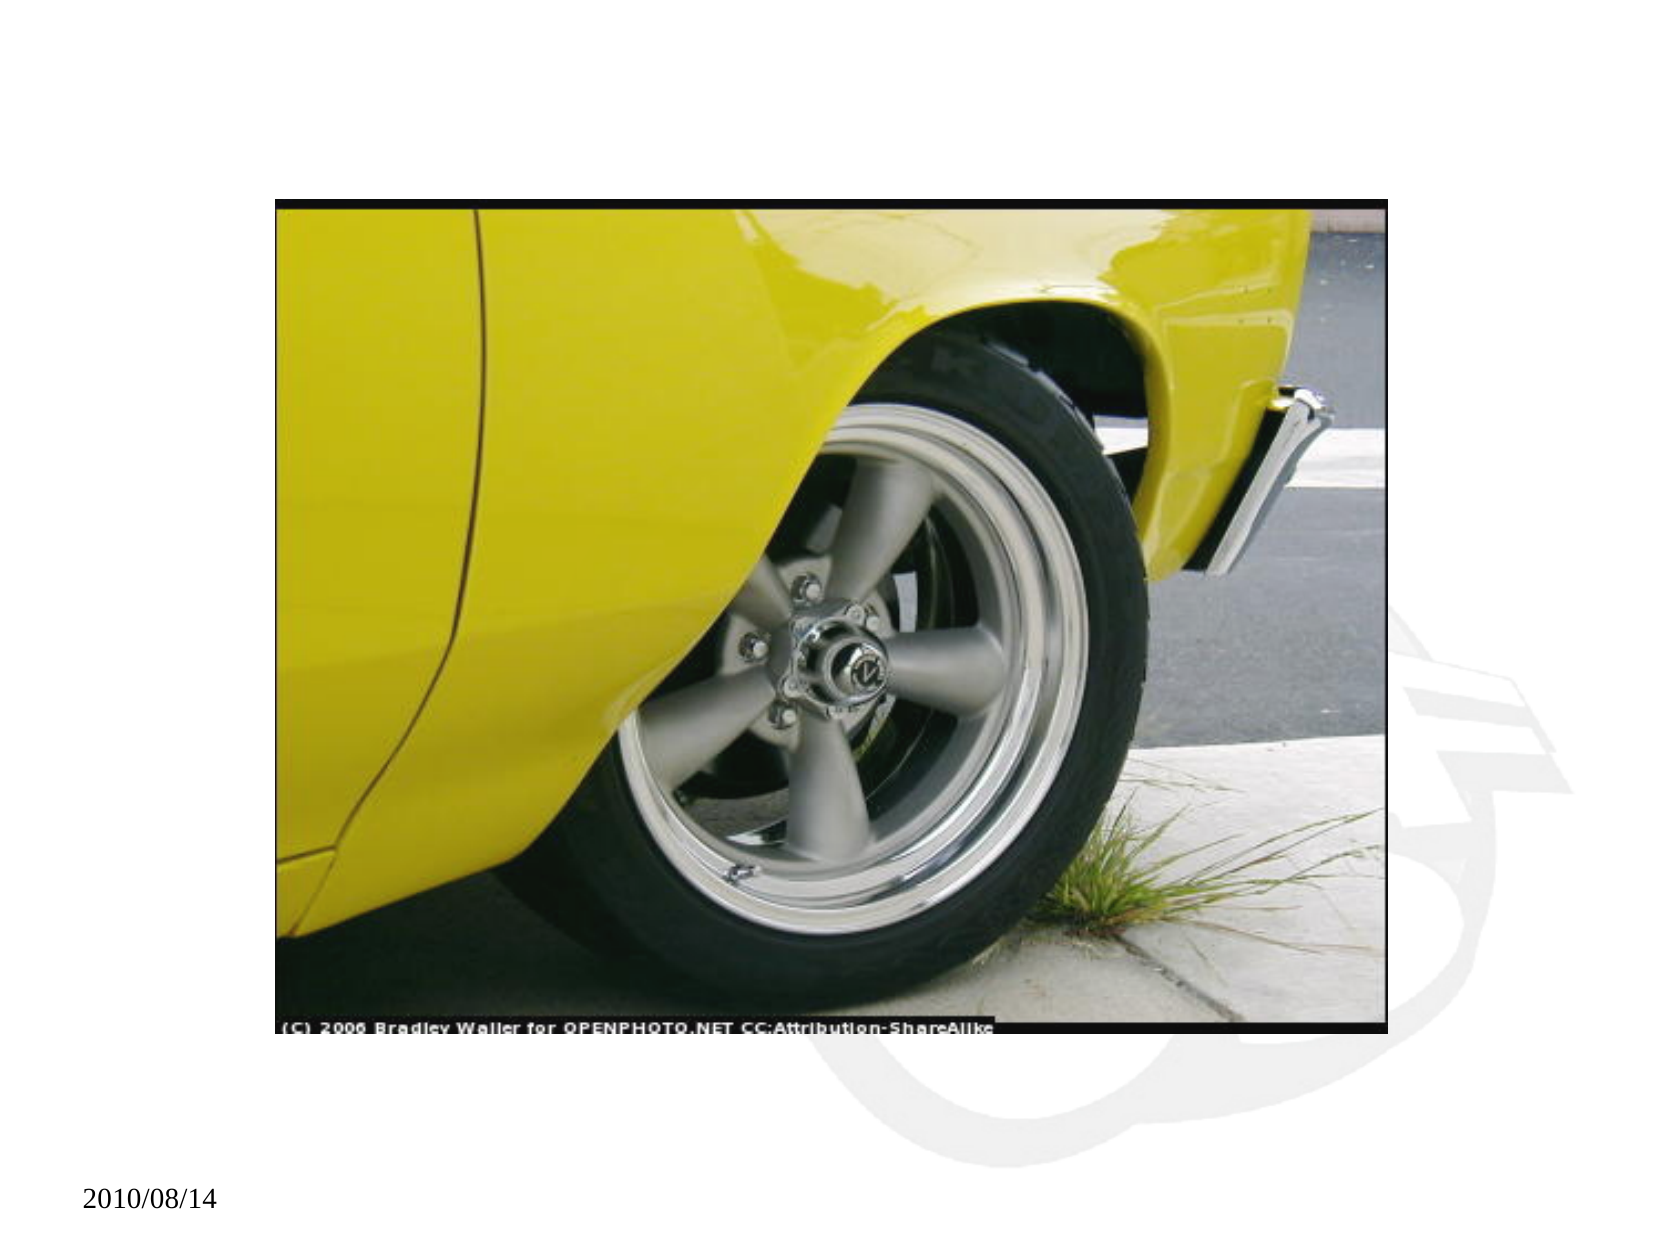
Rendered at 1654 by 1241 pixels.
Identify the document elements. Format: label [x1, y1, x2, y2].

picture [275, 199, 1577, 1170]
